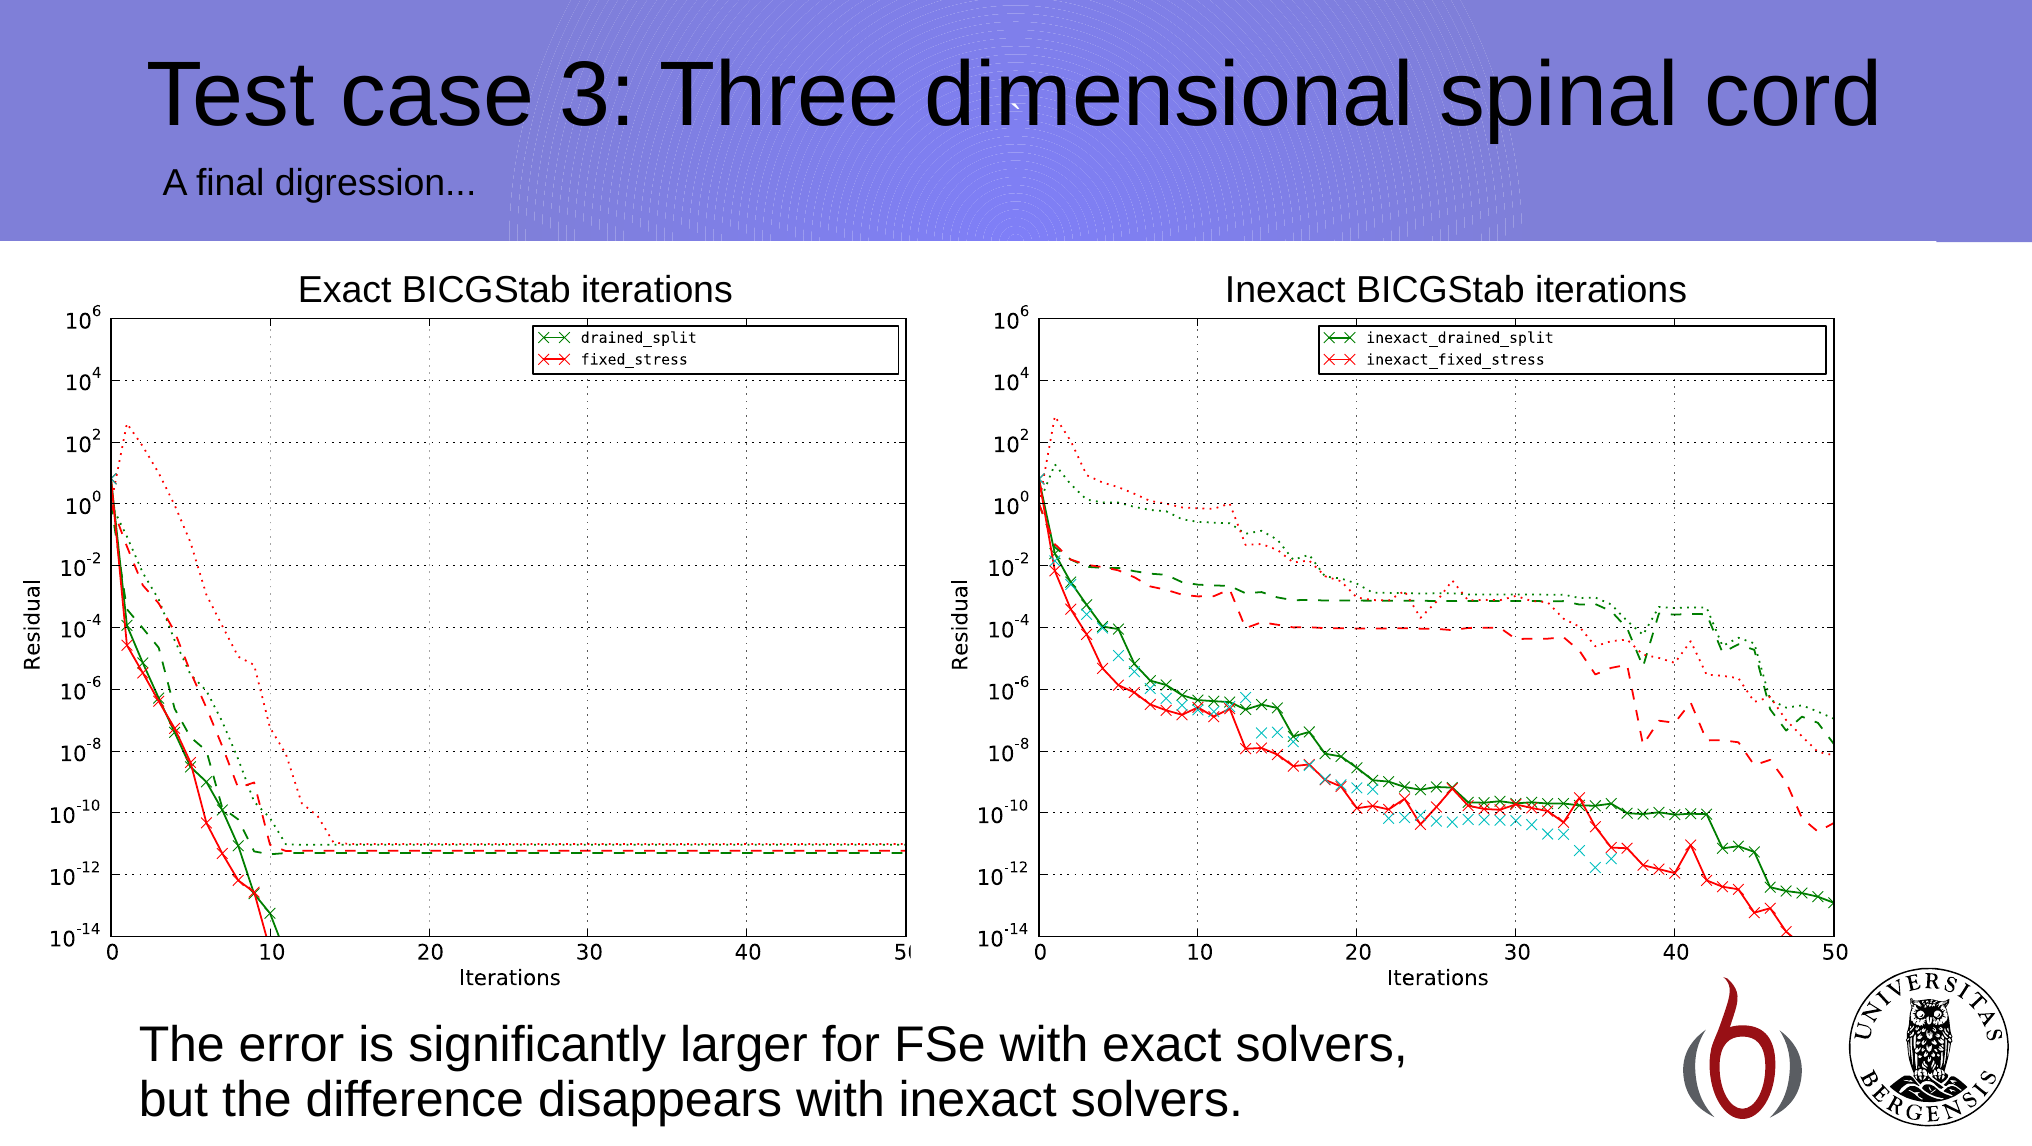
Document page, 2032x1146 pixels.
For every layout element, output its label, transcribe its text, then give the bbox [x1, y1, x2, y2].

text_box A final digression... [147, 153, 492, 211]
text_box Exact BICGStab iterations [283, 260, 759, 318]
text_box Inexact BICGStab iterations [1210, 260, 1713, 318]
text_box The error is significantly larger for FSe with exact solvers, but the difference disappears with inexact solvers. [124, 1008, 1424, 1135]
picture [0, 240, 2019, 1136]
title Test case 3: Three dimensional spinal cord [101, 42, 1930, 146]
